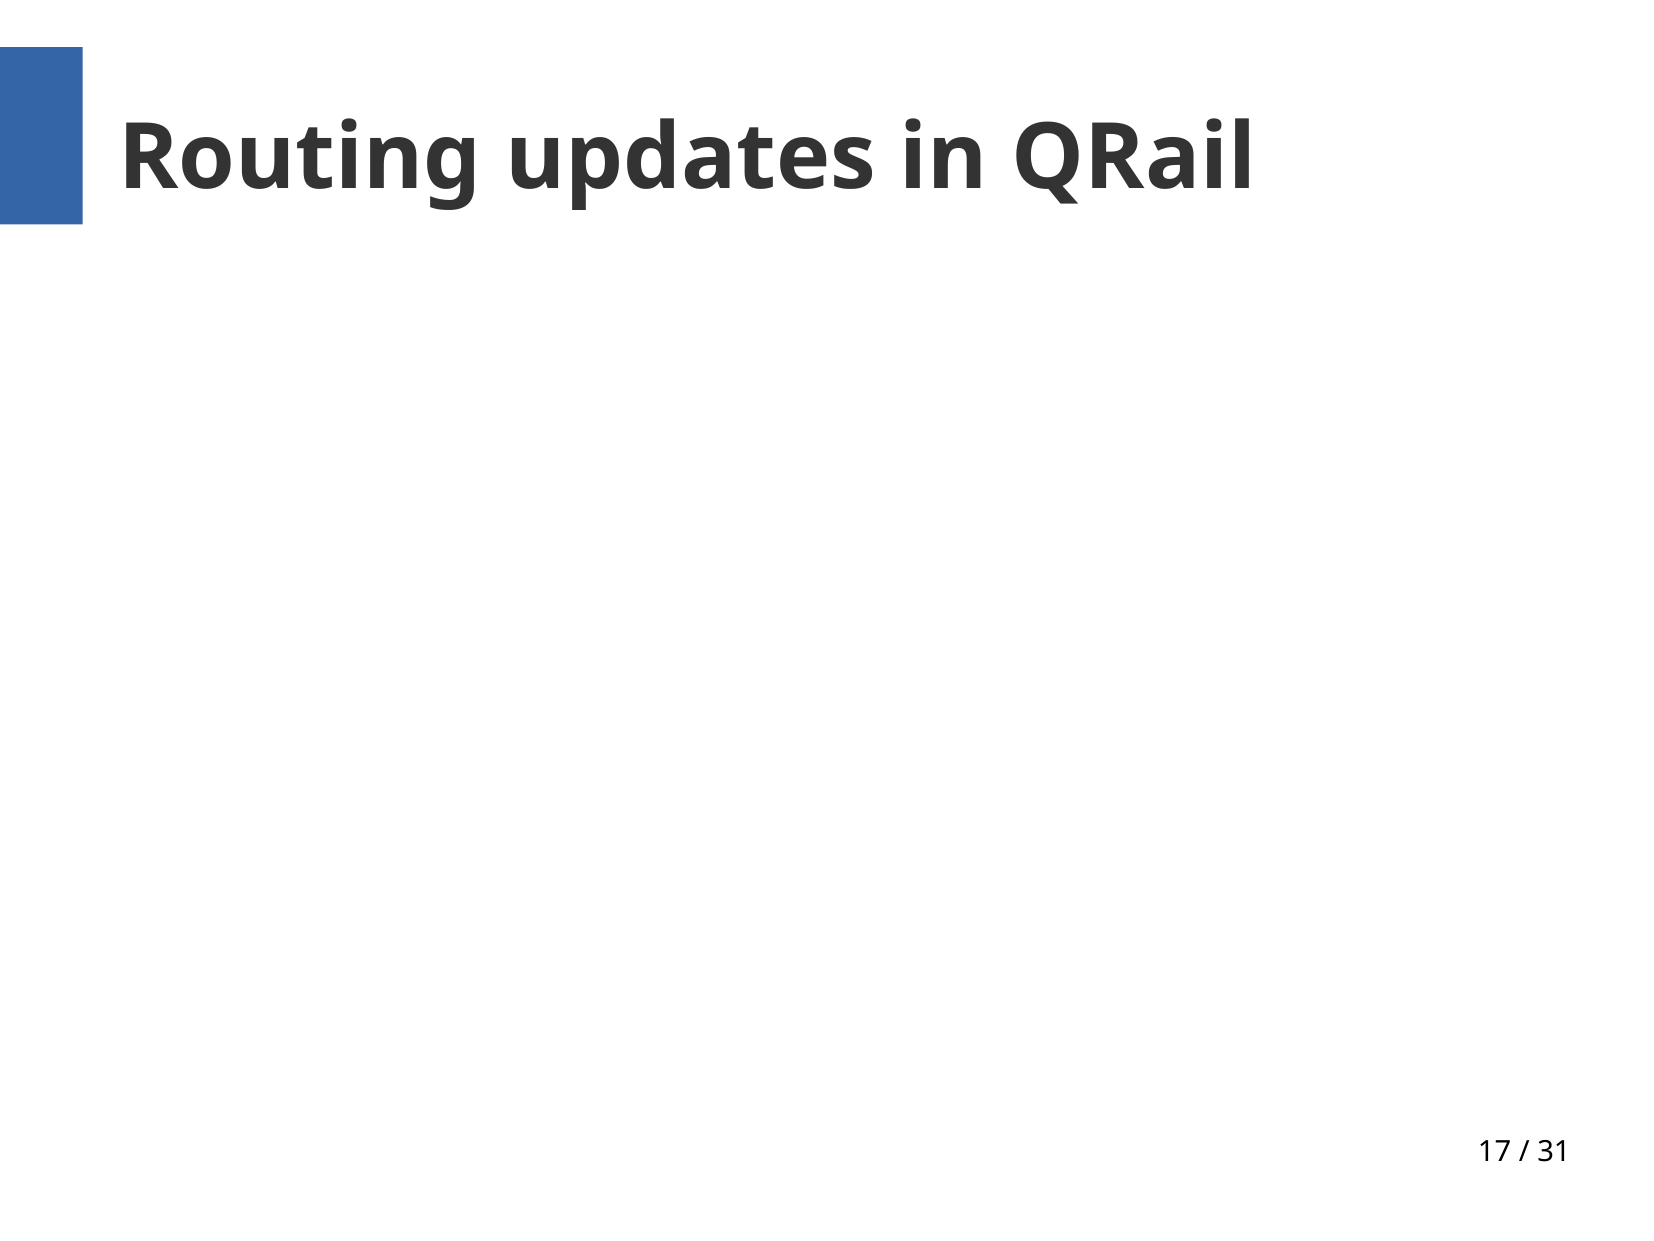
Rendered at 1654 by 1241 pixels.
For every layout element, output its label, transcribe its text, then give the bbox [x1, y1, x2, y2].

title Routing updates in QRail [118, 49, 1571, 257]
